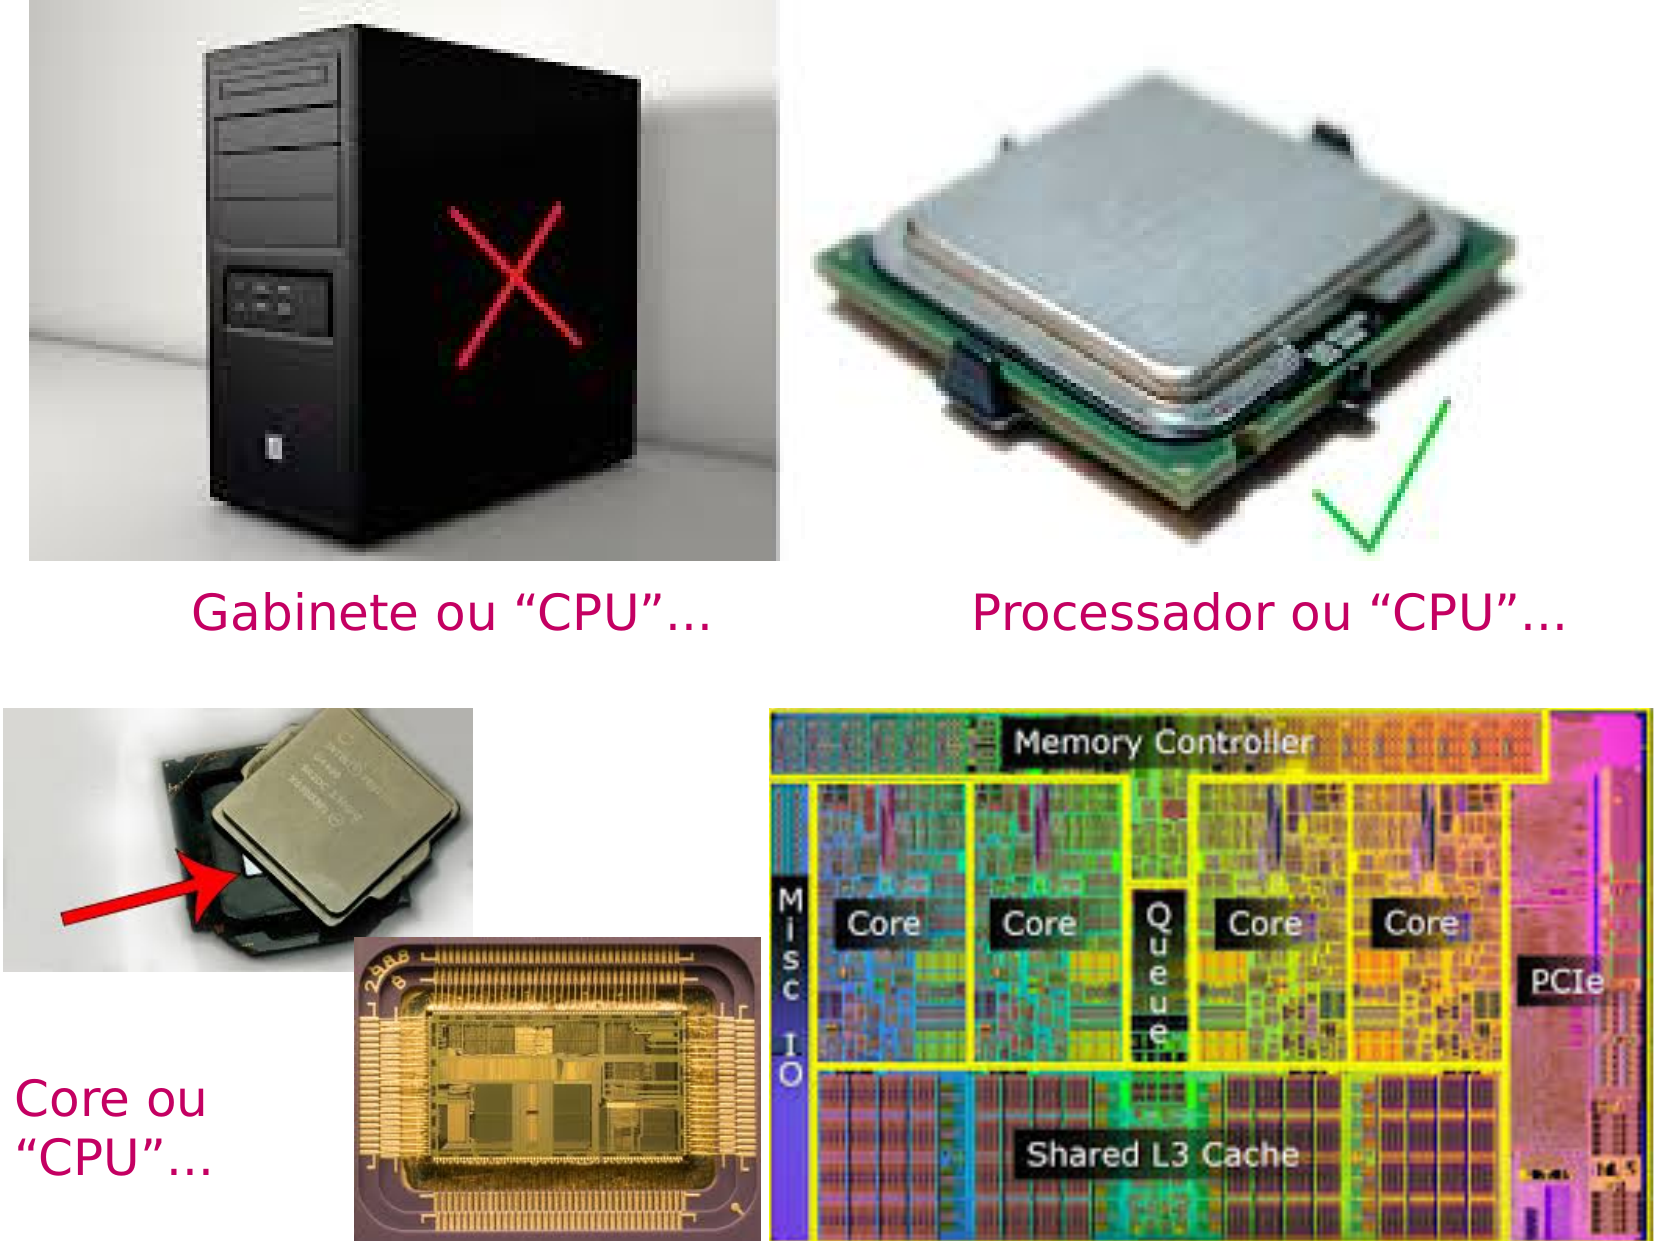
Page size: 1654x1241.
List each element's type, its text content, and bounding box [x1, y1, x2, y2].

picture [769, 708, 1654, 1241]
text_box Gabinete ou “CPU”... [177, 576, 729, 650]
picture [29, 0, 1625, 562]
picture [3, 708, 761, 1241]
text_box Processador ou “CPU”... [957, 576, 1625, 650]
text_box Core ou “CPU”... [0, 1062, 297, 1241]
